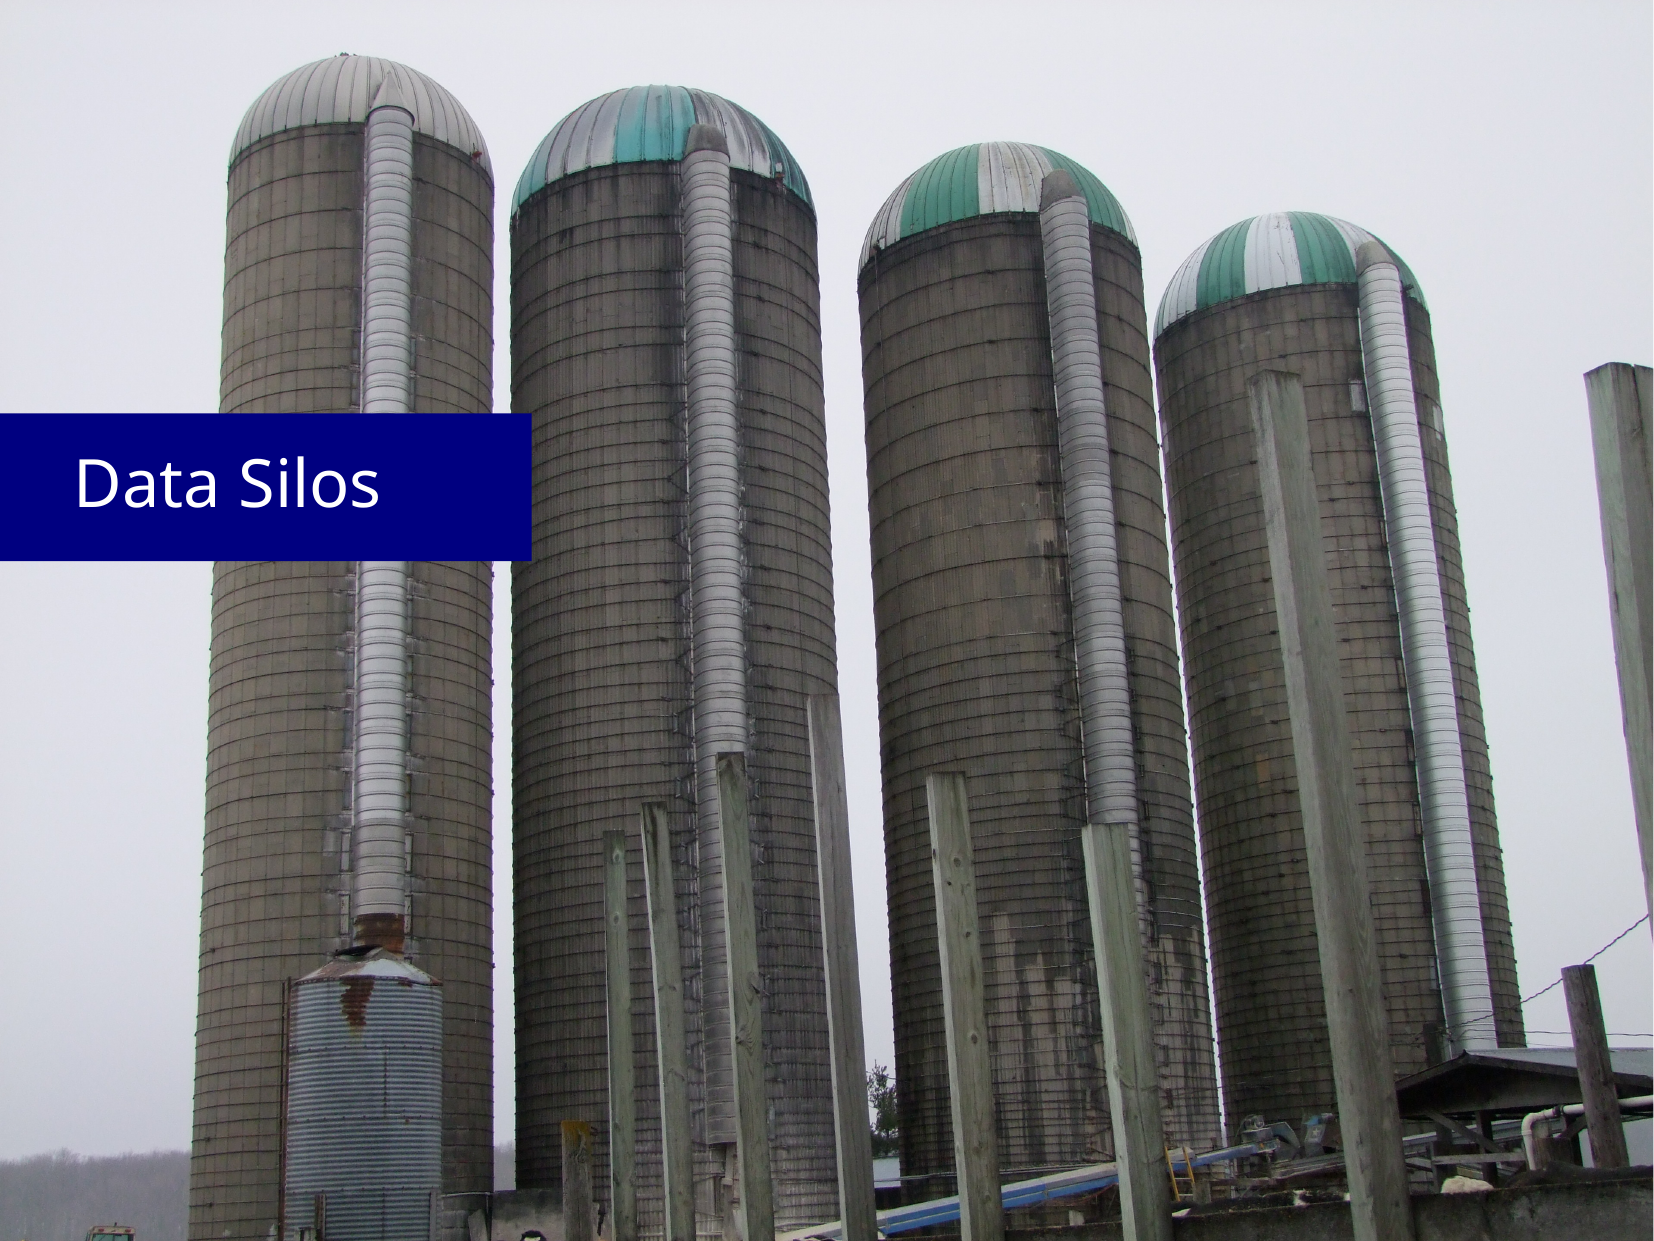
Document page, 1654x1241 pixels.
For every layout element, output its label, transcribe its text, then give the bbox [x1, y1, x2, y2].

text_box [0, 413, 532, 562]
text_box Data Silos [59, 428, 562, 537]
picture [0, 0, 1654, 1241]
